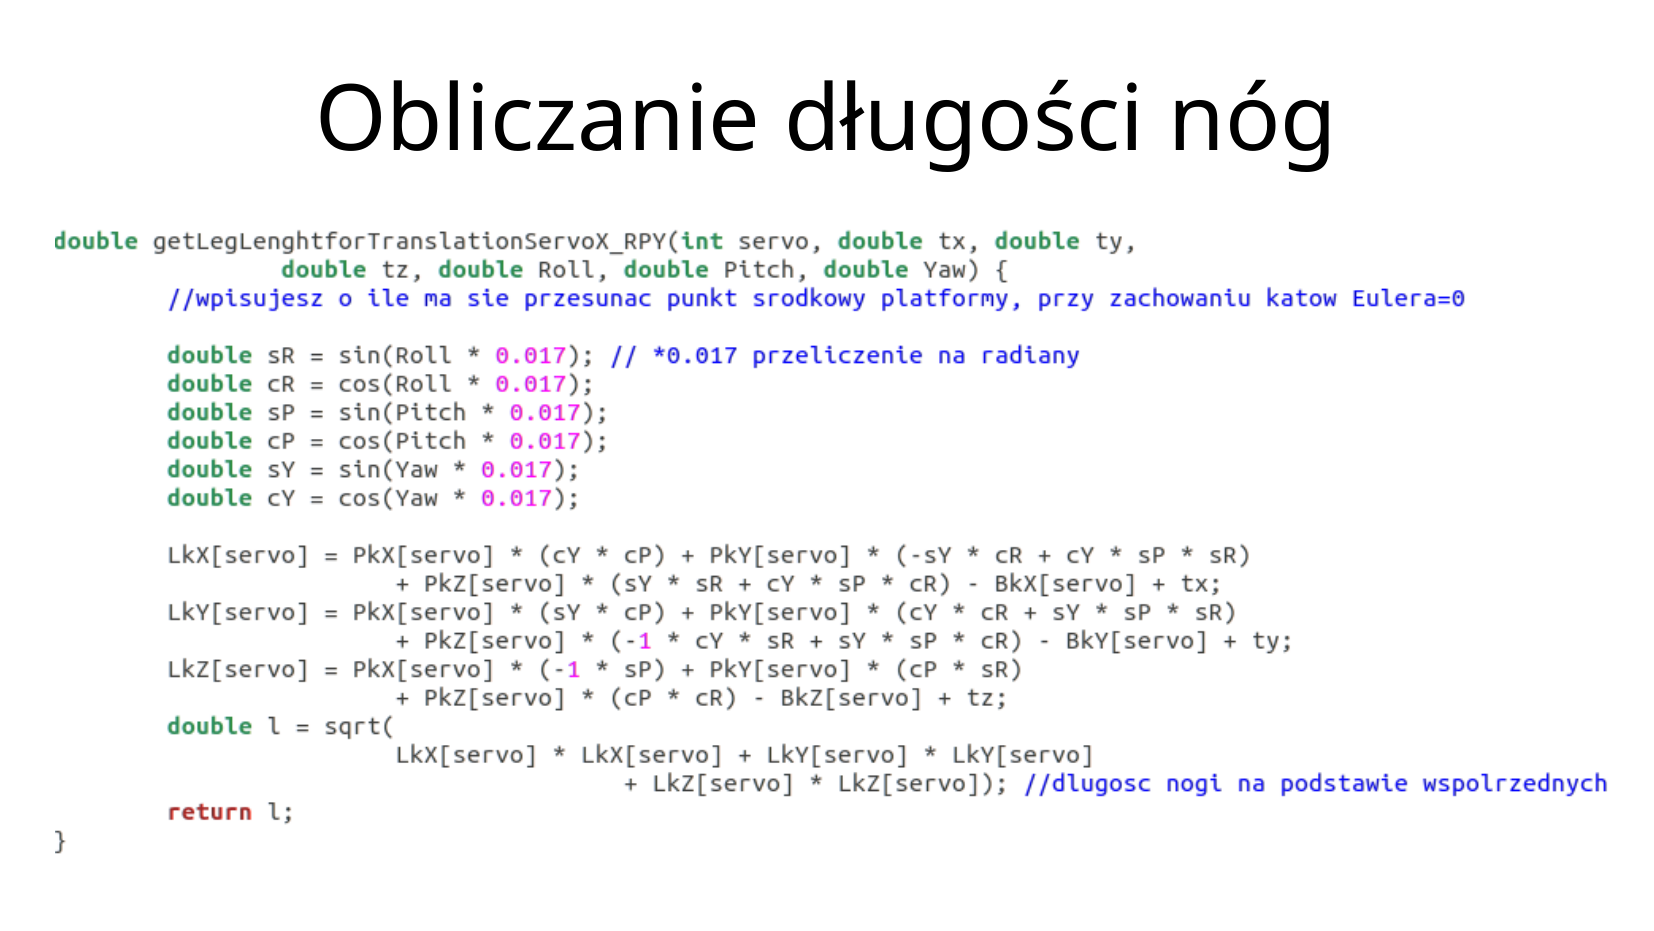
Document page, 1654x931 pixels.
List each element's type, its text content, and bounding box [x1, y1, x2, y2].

title Obliczanie długości nóg [82, 37, 1571, 193]
picture [55, 224, 1642, 875]
